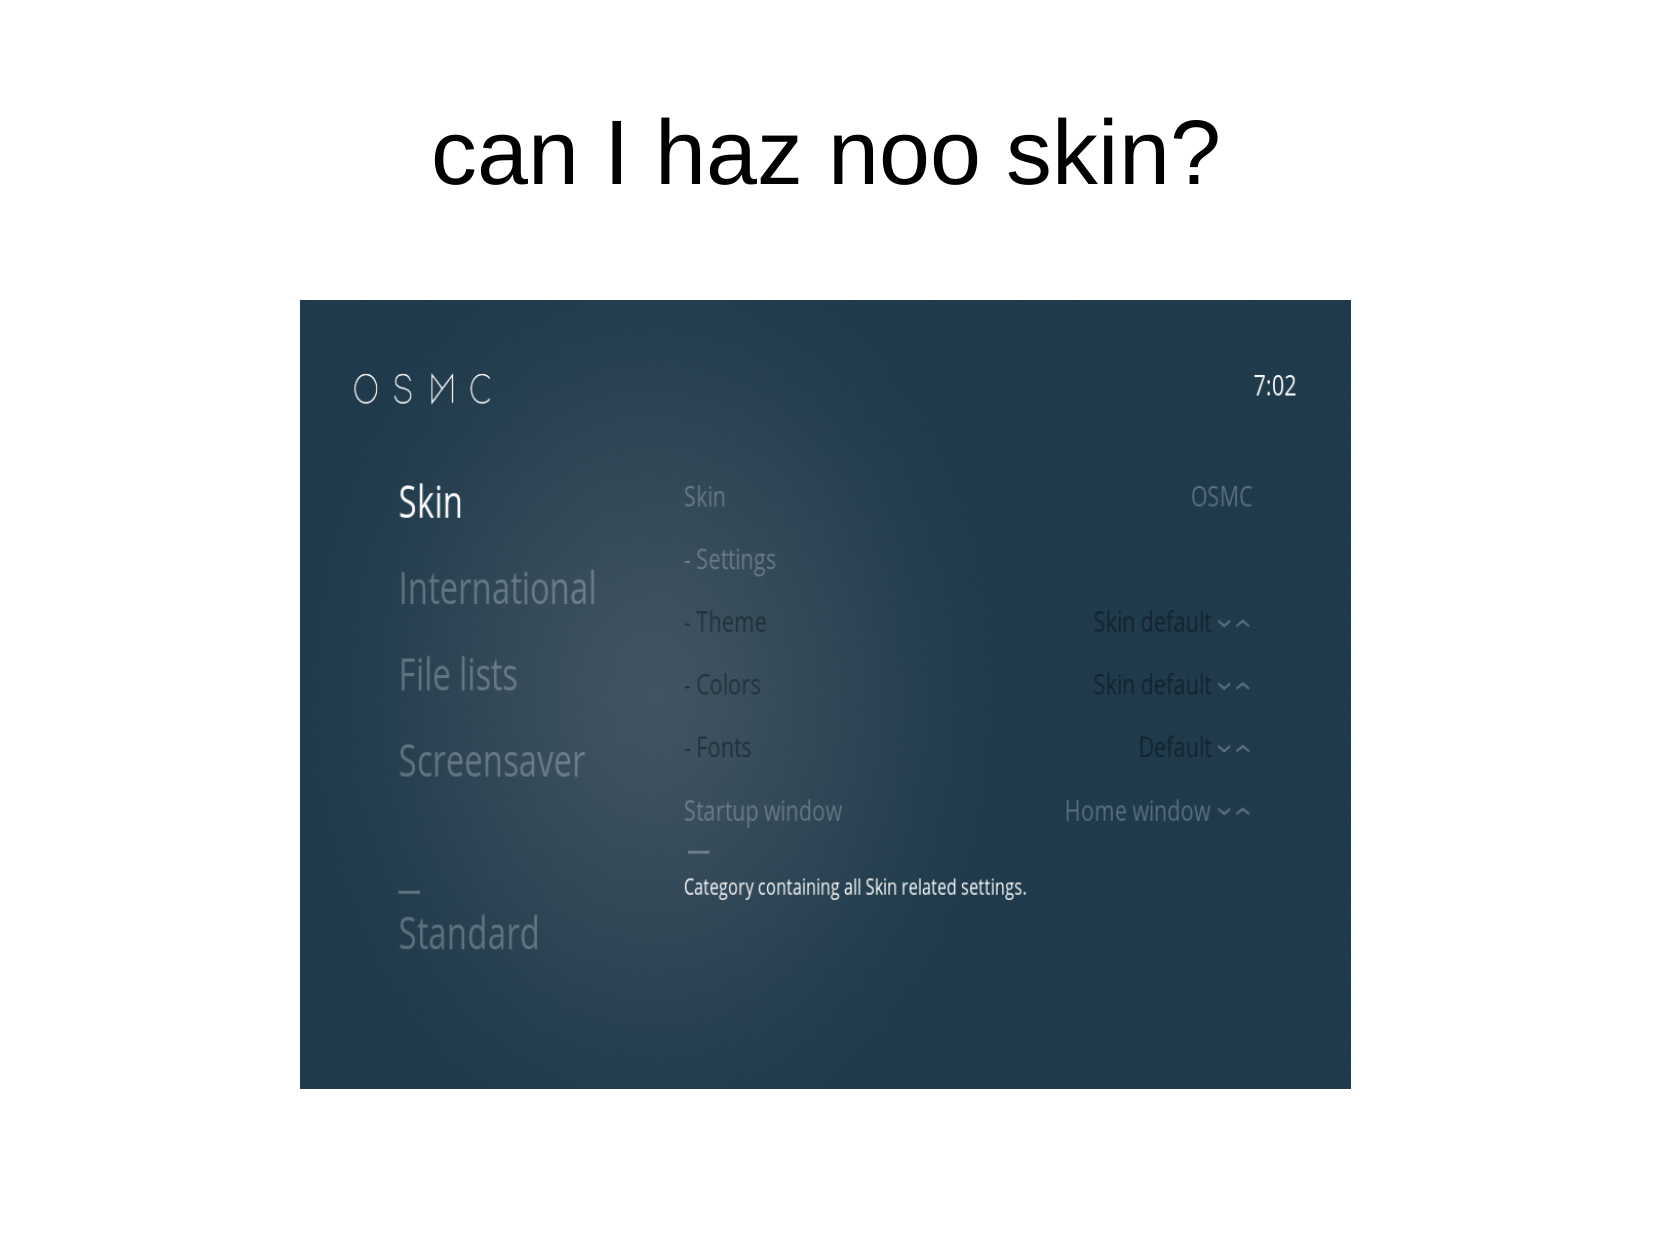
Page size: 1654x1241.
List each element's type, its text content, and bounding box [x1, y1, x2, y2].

picture [300, 300, 1351, 1089]
title can I haz noo skin? [82, 49, 1571, 257]
